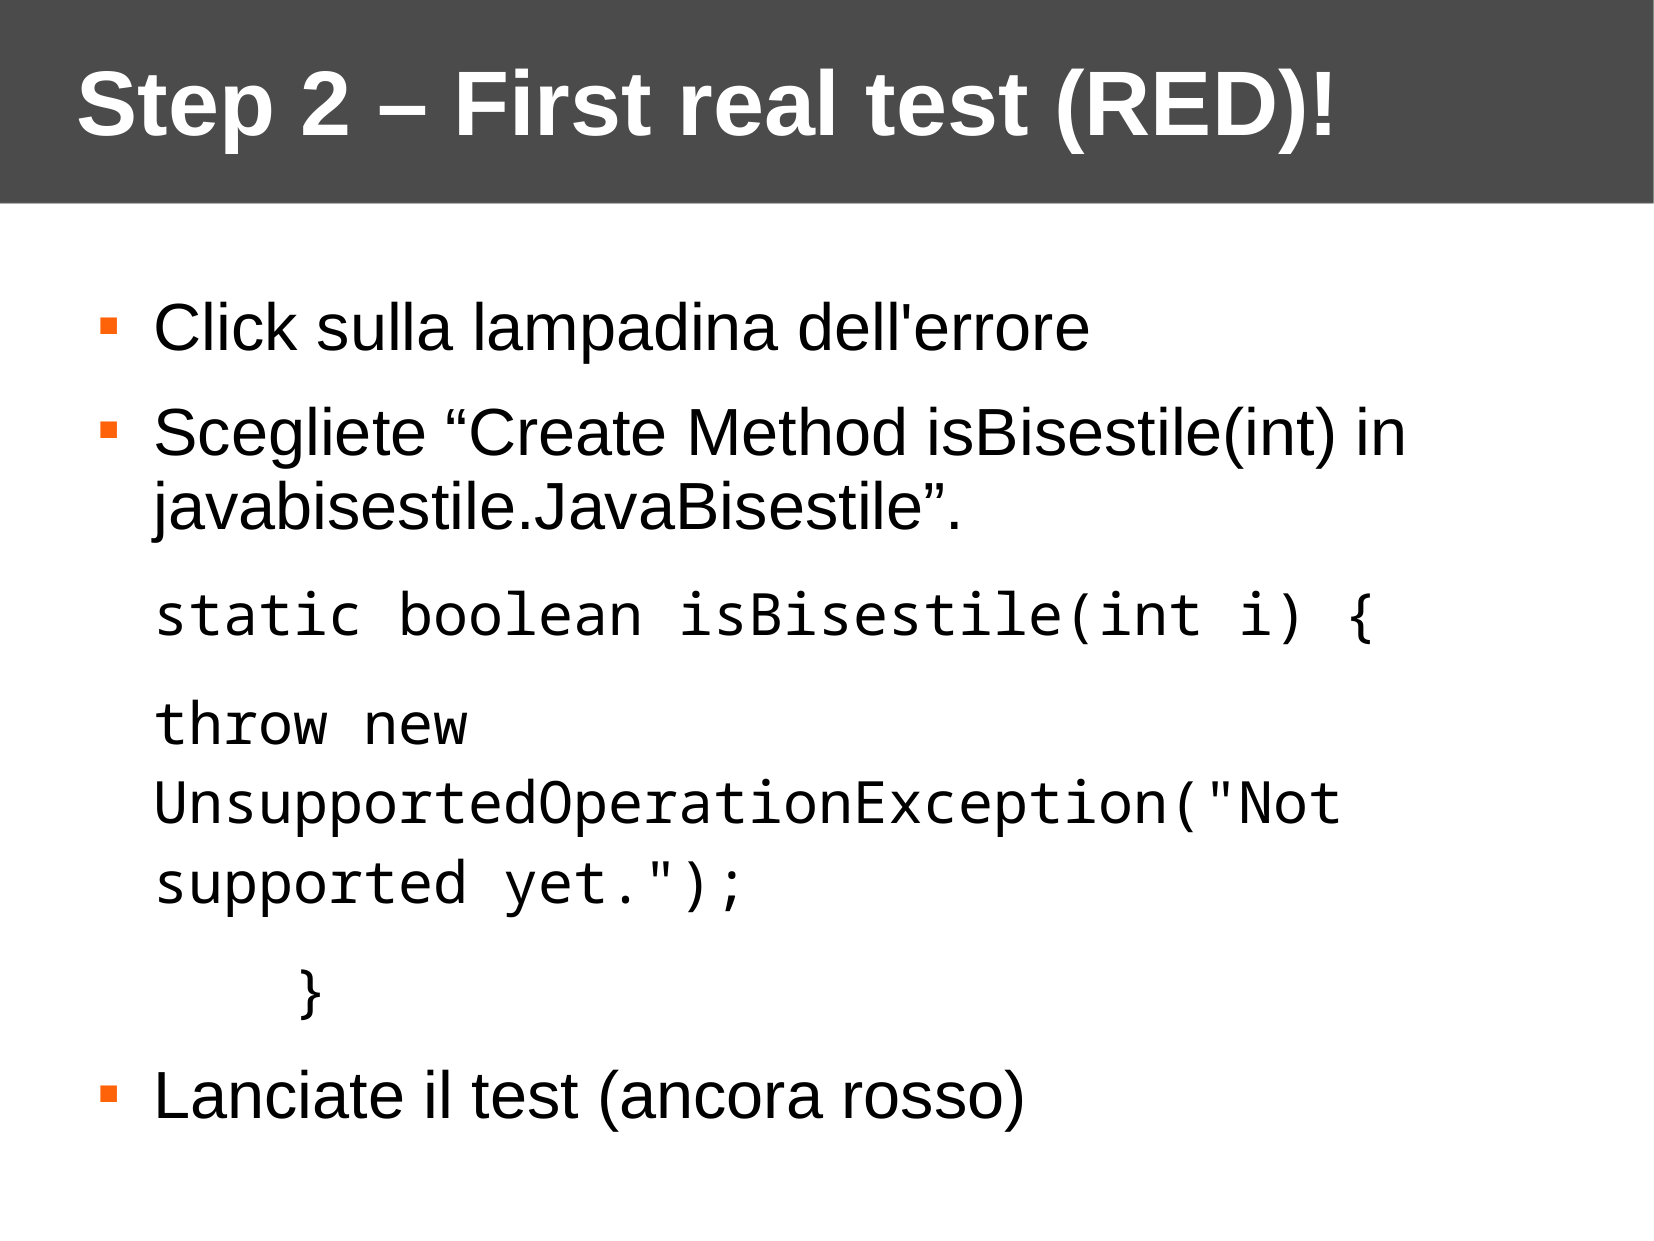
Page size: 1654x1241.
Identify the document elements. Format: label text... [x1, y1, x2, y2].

list Click sulla lampadina dell'errore Scegliete “Create Method isBisestile(int) in javabisestile.JavaBisestile”. static boolean isBisestile(int i) { throw new UnsupportedOperationException("Not supported yet."); } Lanciate il test (ancora rosso) [82, 290, 1571, 1109]
picture [0, 0, 1654, 1241]
title Step 2 – First real test (RED)! [76, 0, 1565, 208]
